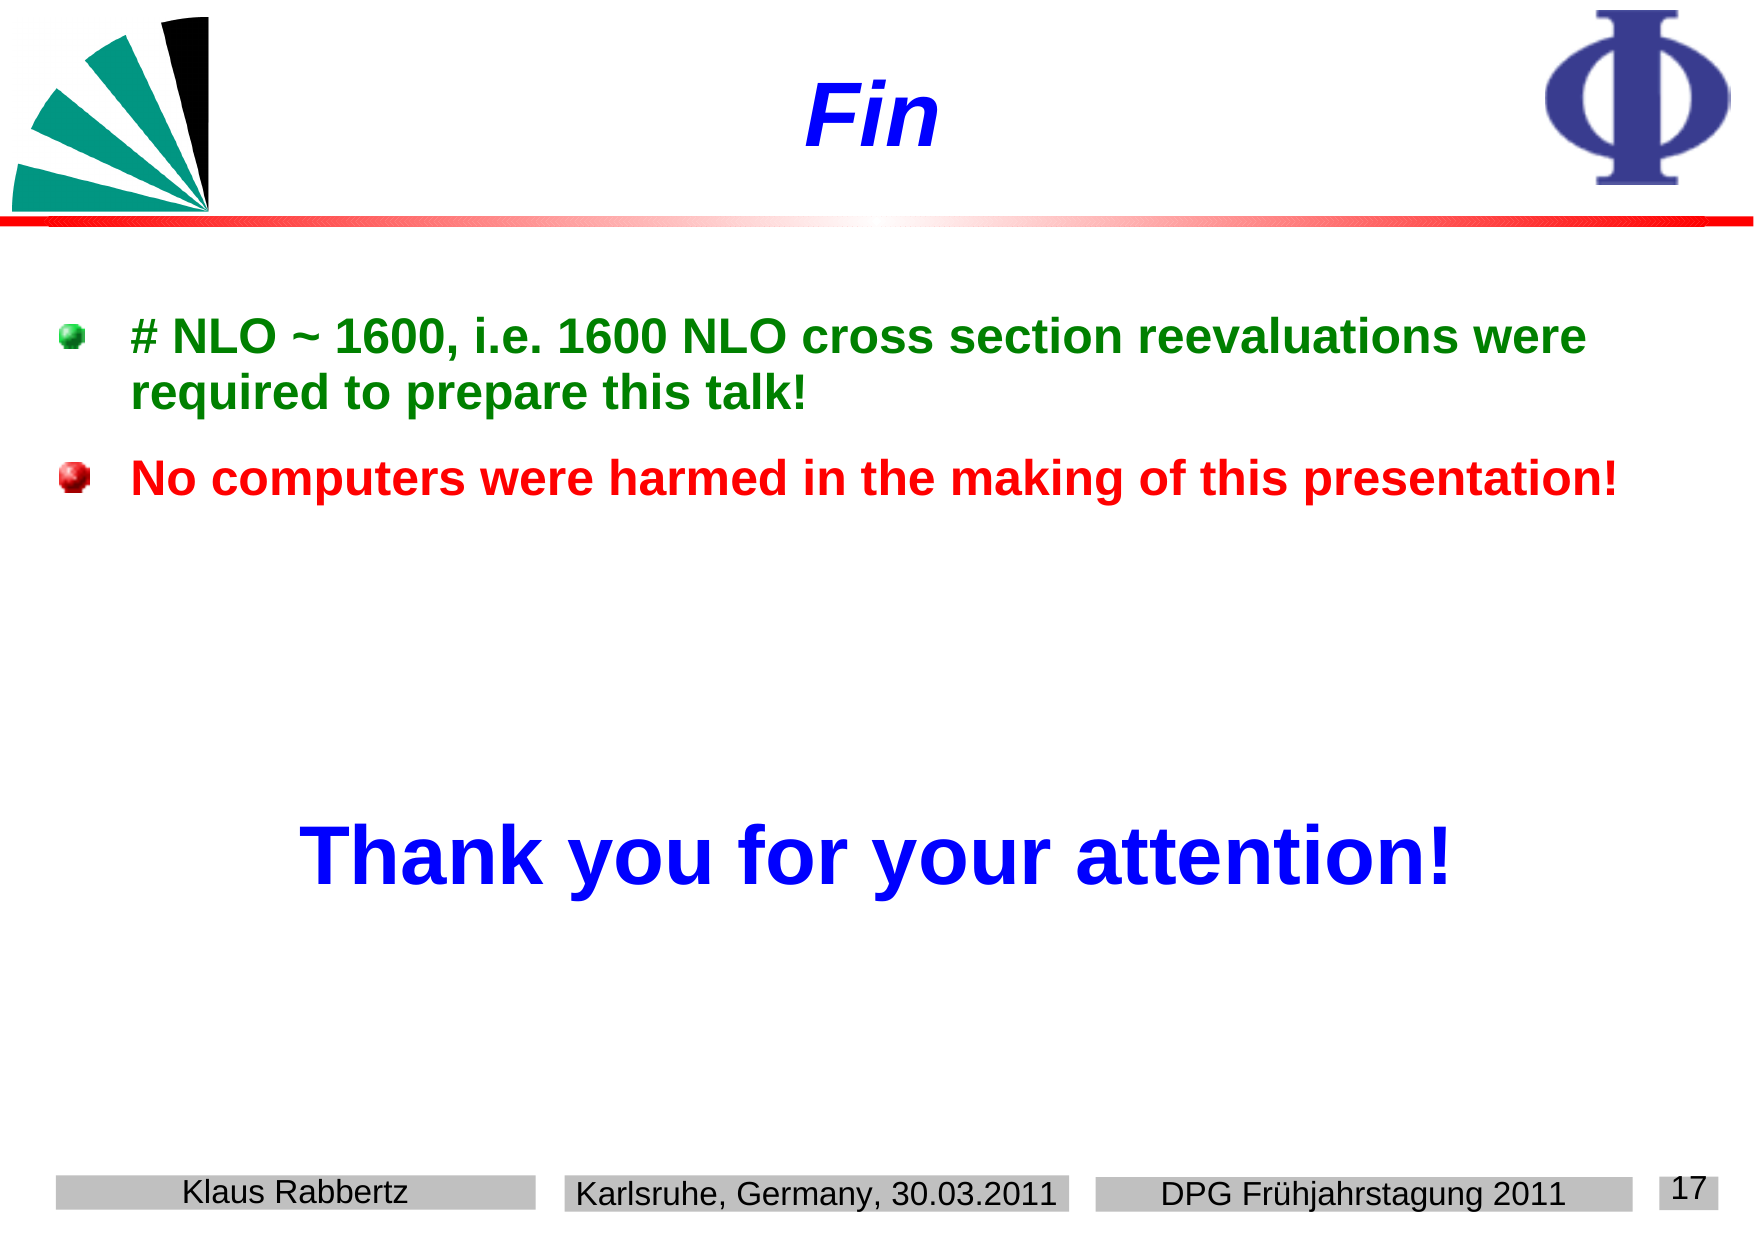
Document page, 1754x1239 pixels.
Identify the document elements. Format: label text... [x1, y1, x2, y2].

picture [12, 17, 209, 214]
picture [1545, 10, 1731, 185]
title Fin [220, 22, 1525, 207]
text_box Thank you for your attention! [287, 803, 1466, 909]
list # NLO ~ 1600, i.e. 1600 NLO cross section reevaluations were required to prepare this talk! No computers were harmed in the making of this presentation! [47, 308, 1731, 509]
